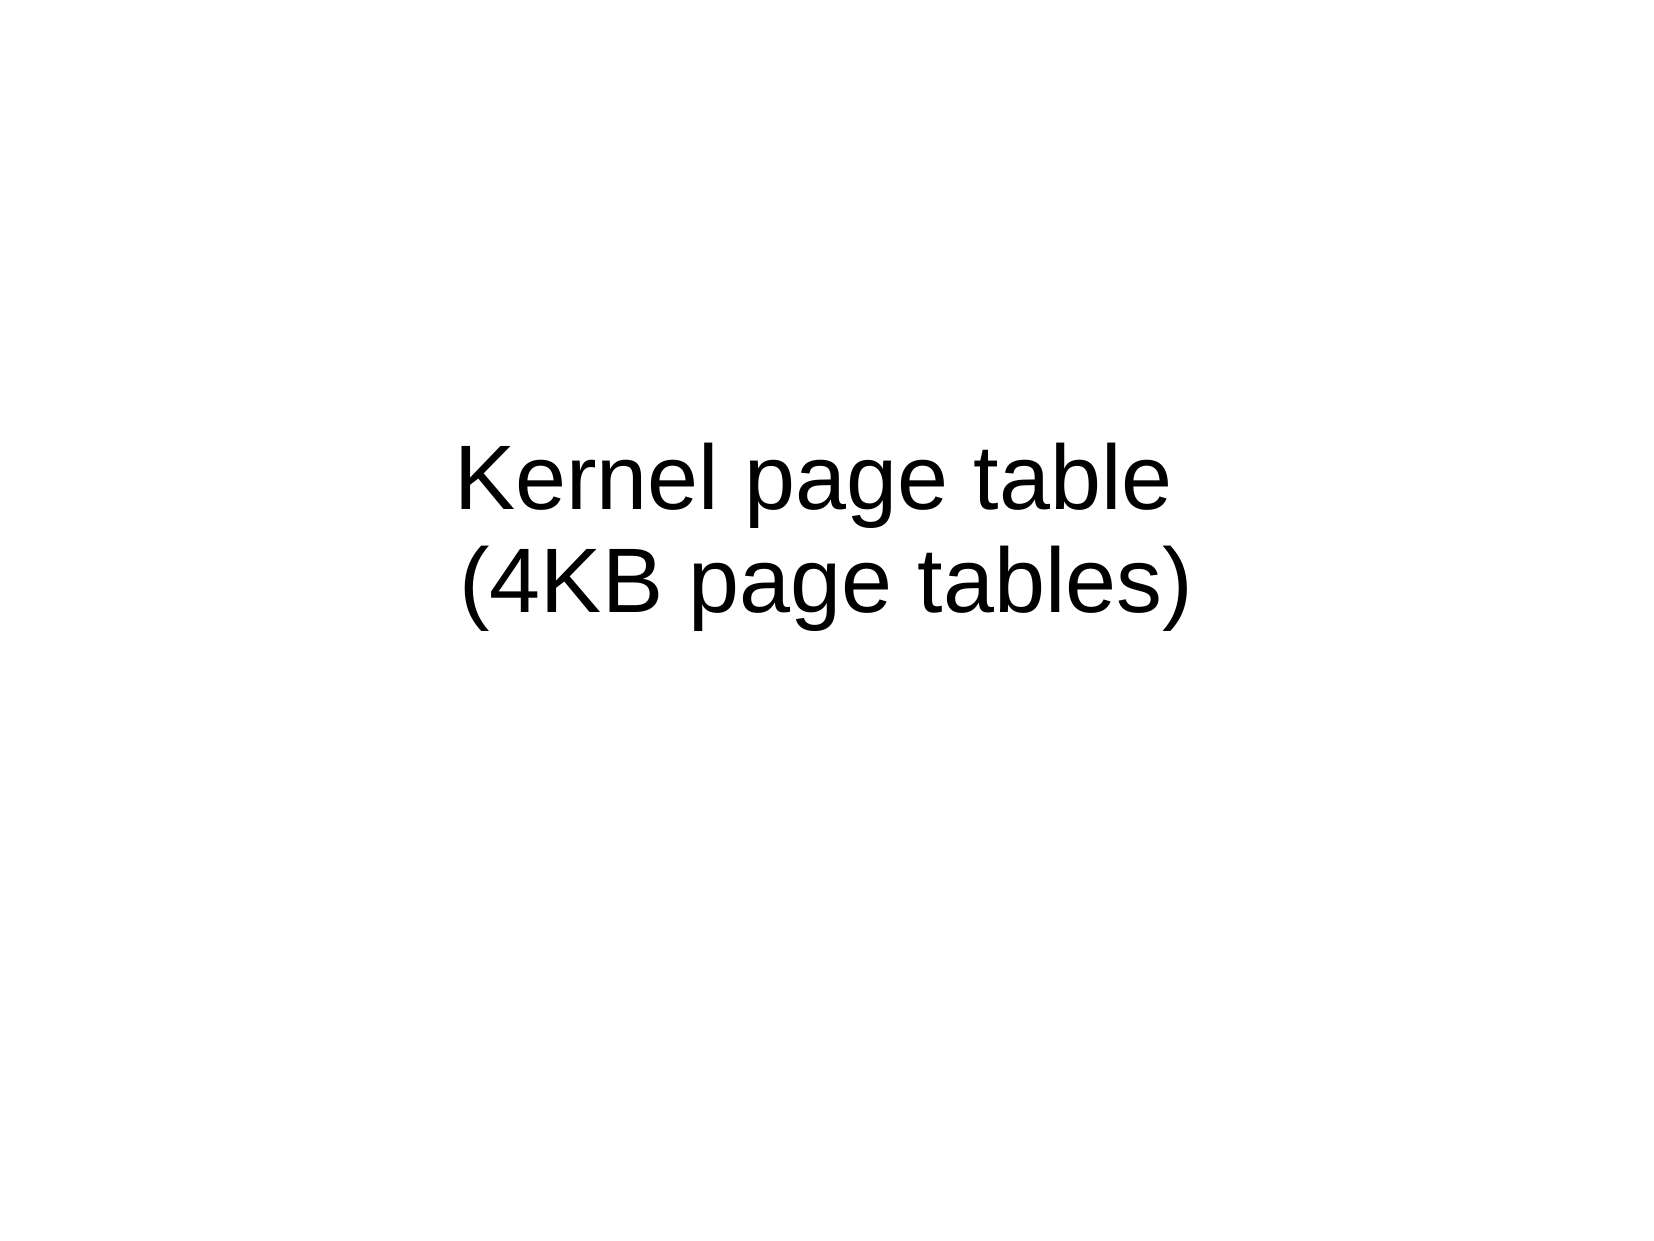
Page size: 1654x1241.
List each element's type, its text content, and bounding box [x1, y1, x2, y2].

subtitle Kernel page table (4KB page tables) [82, 49, 1571, 1010]
